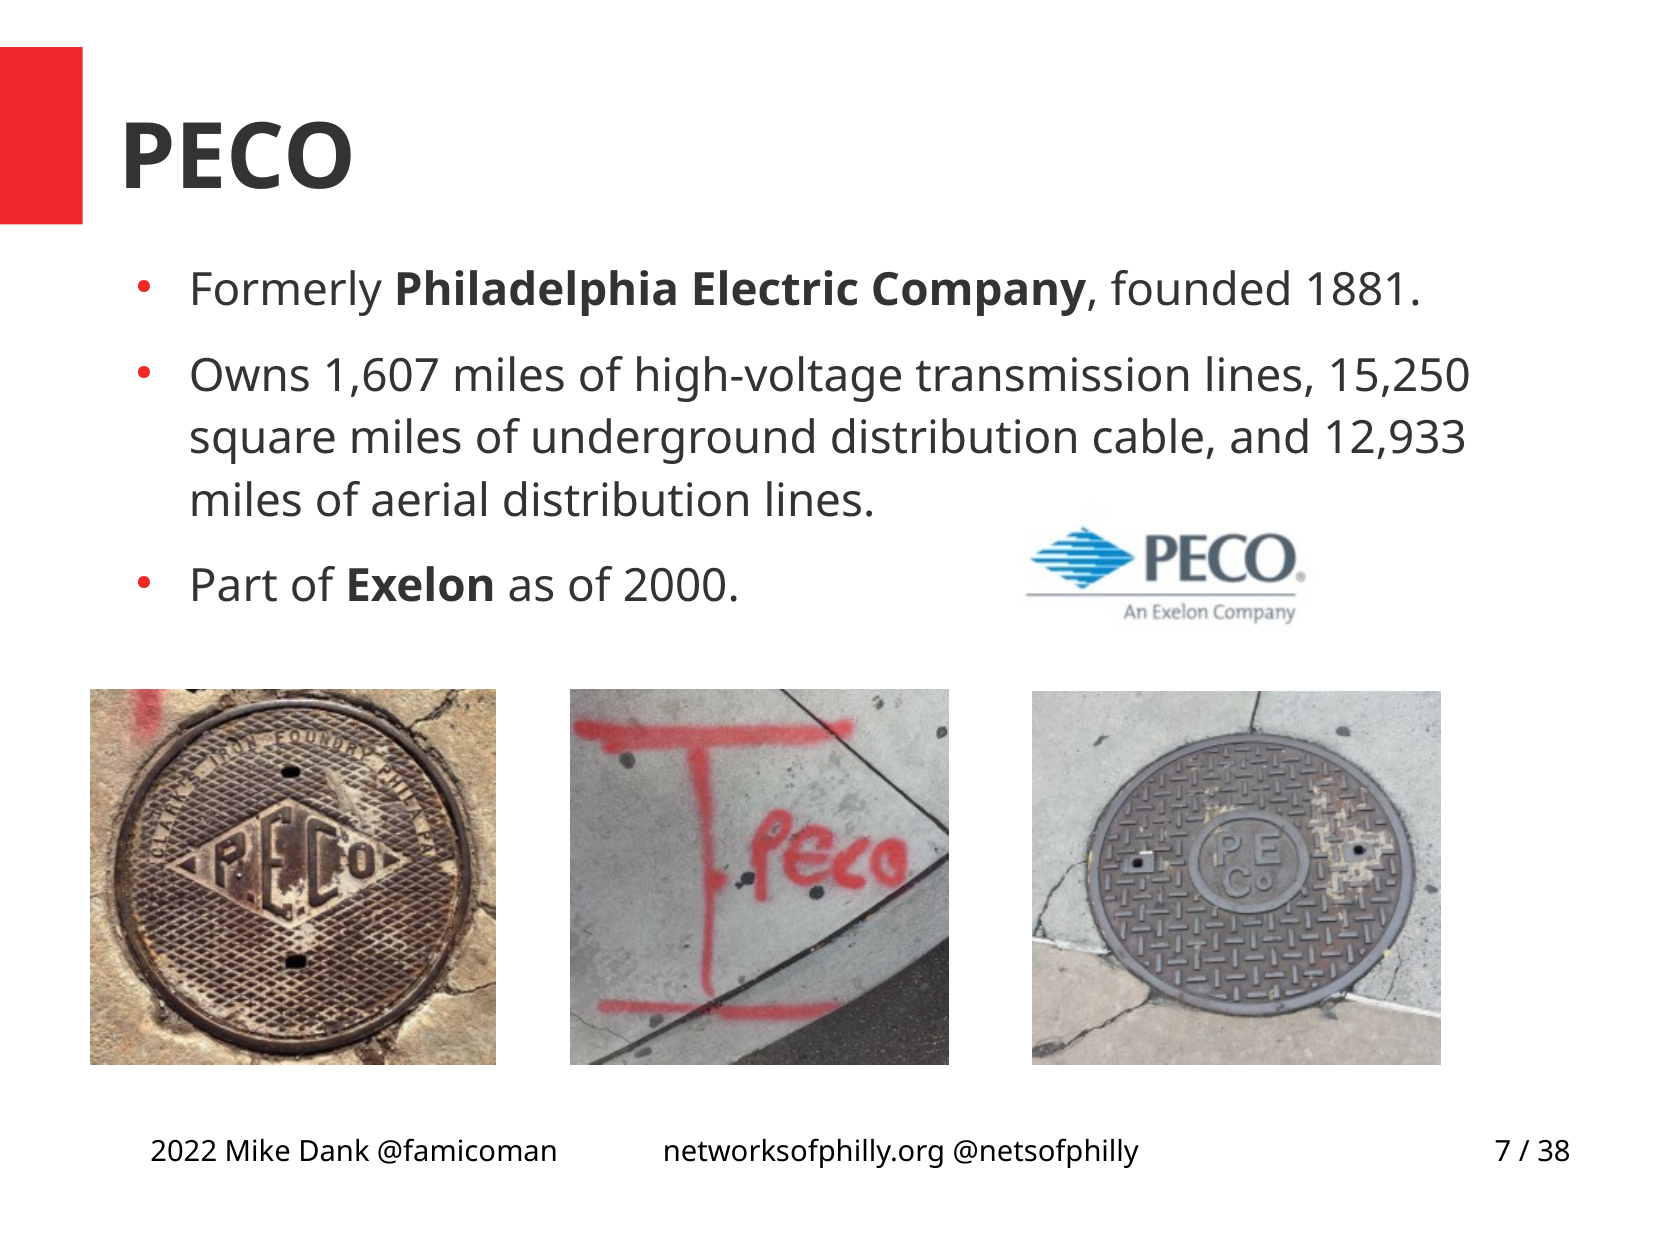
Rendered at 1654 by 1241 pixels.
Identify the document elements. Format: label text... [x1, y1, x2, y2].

picture [90, 689, 496, 1066]
picture [1032, 691, 1441, 1066]
picture [1005, 479, 1326, 675]
picture [570, 689, 949, 1066]
list Formerly Philadelphia Electric Company, founded 1881. Owns 1,607 miles of high-voltage transmission lines, 15,250 square miles of underground distribution cable, and 12,933 miles of aerial distribution lines. Part of Exelon as of 2000. [118, 256, 1536, 976]
title PECO [118, 49, 1571, 257]
